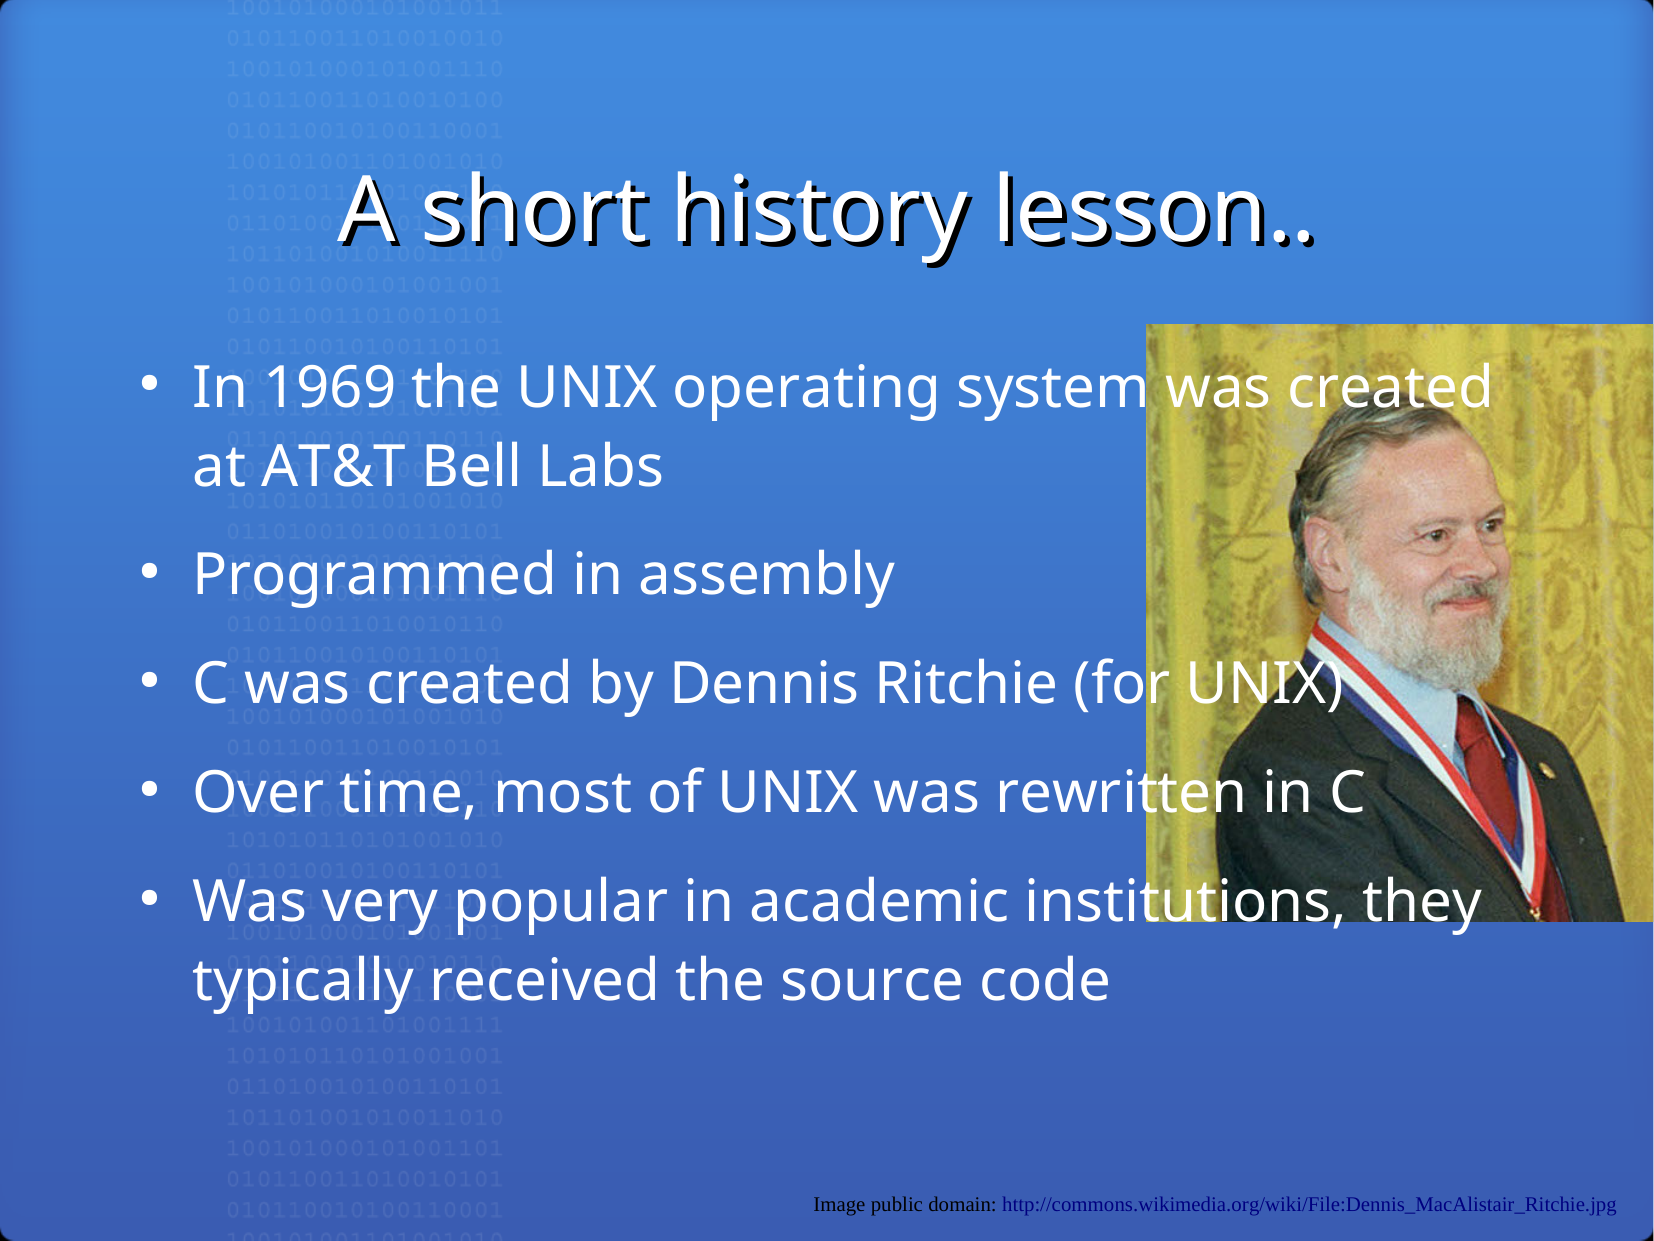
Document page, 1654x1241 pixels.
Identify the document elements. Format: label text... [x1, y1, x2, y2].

list In 1969 the UNIX operating system was created at AT&T Bell Labs Programmed in assembly C was created by Dennis Ritchie (for UNIX) Over time, most of UNIX was rewritten in C Was very popular in academic institutions, they typically received the source code [121, 344, 1534, 1127]
title A short history lesson.. [121, 102, 1534, 310]
text_box Image public domain: http://commons.wikimedia.org/wiki/File:Dennis_MacAlistair_Ritchie.jpg [813, 1192, 1654, 1241]
picture [0, 0, 1654, 1241]
